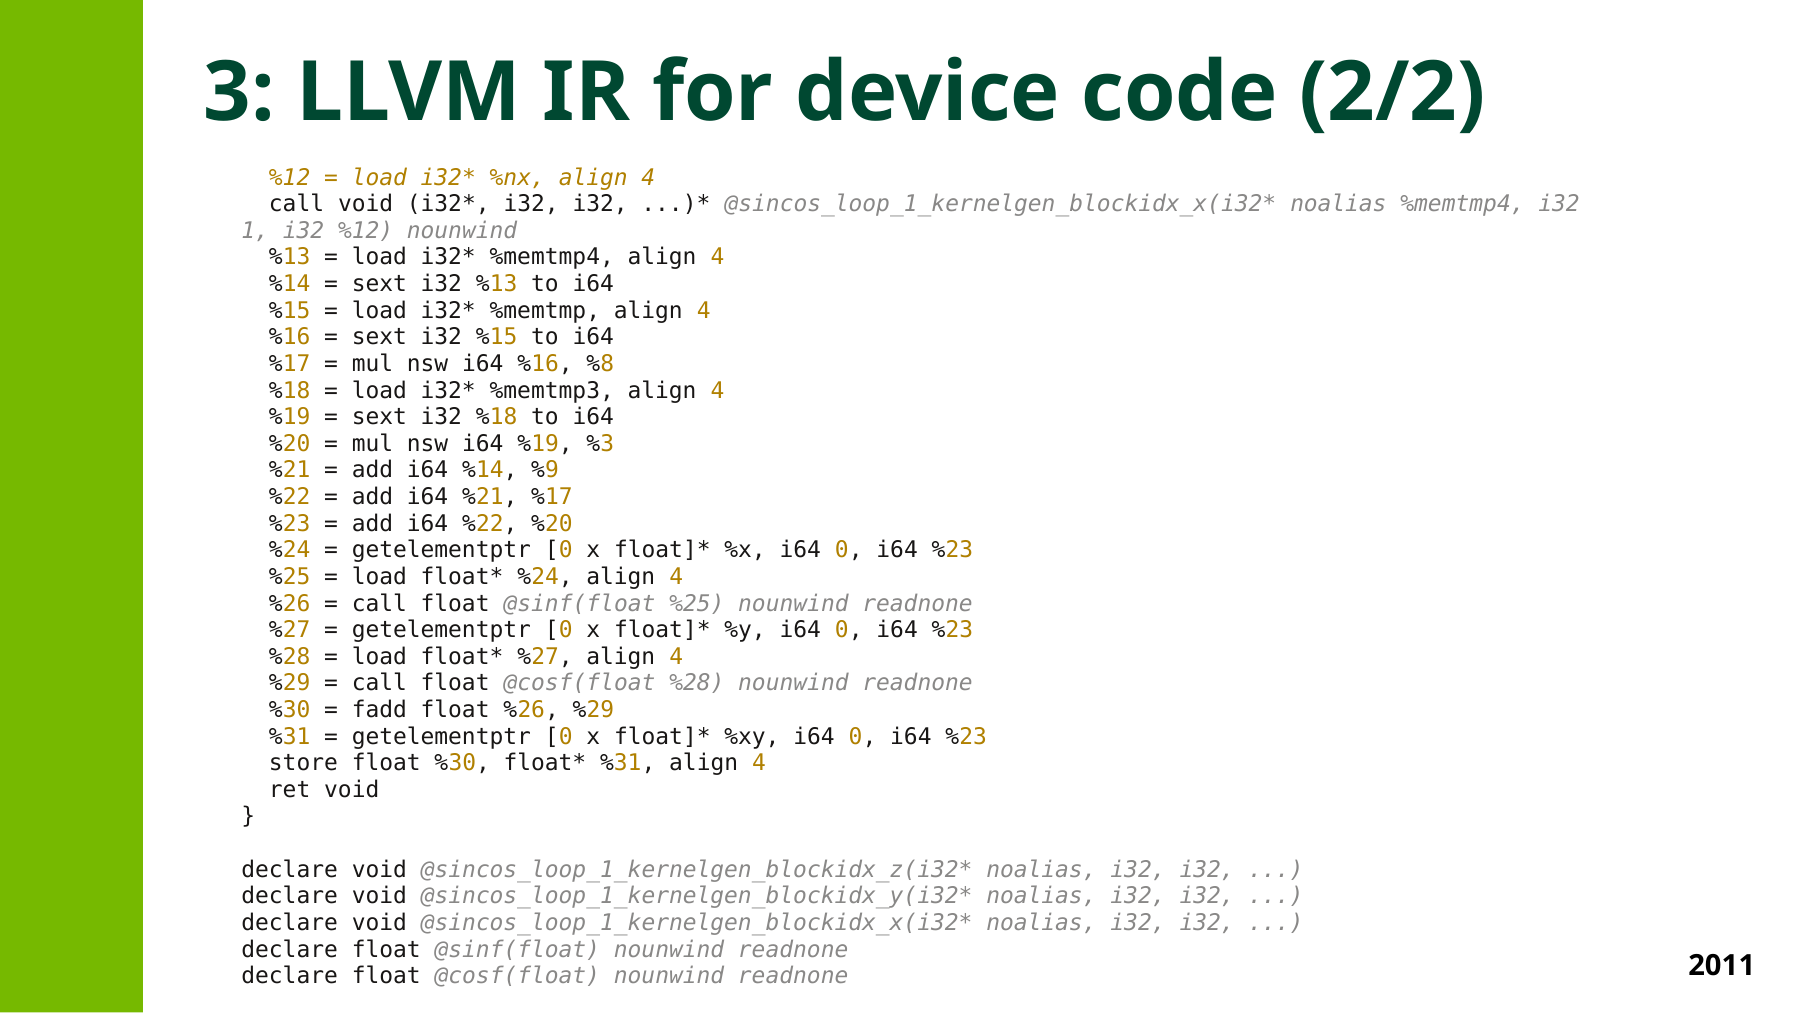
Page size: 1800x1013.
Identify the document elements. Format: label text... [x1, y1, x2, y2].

chart [240, 163, 1622, 1013]
title 3: LLVM IR for device code (2/2) [188, 40, 1733, 211]
